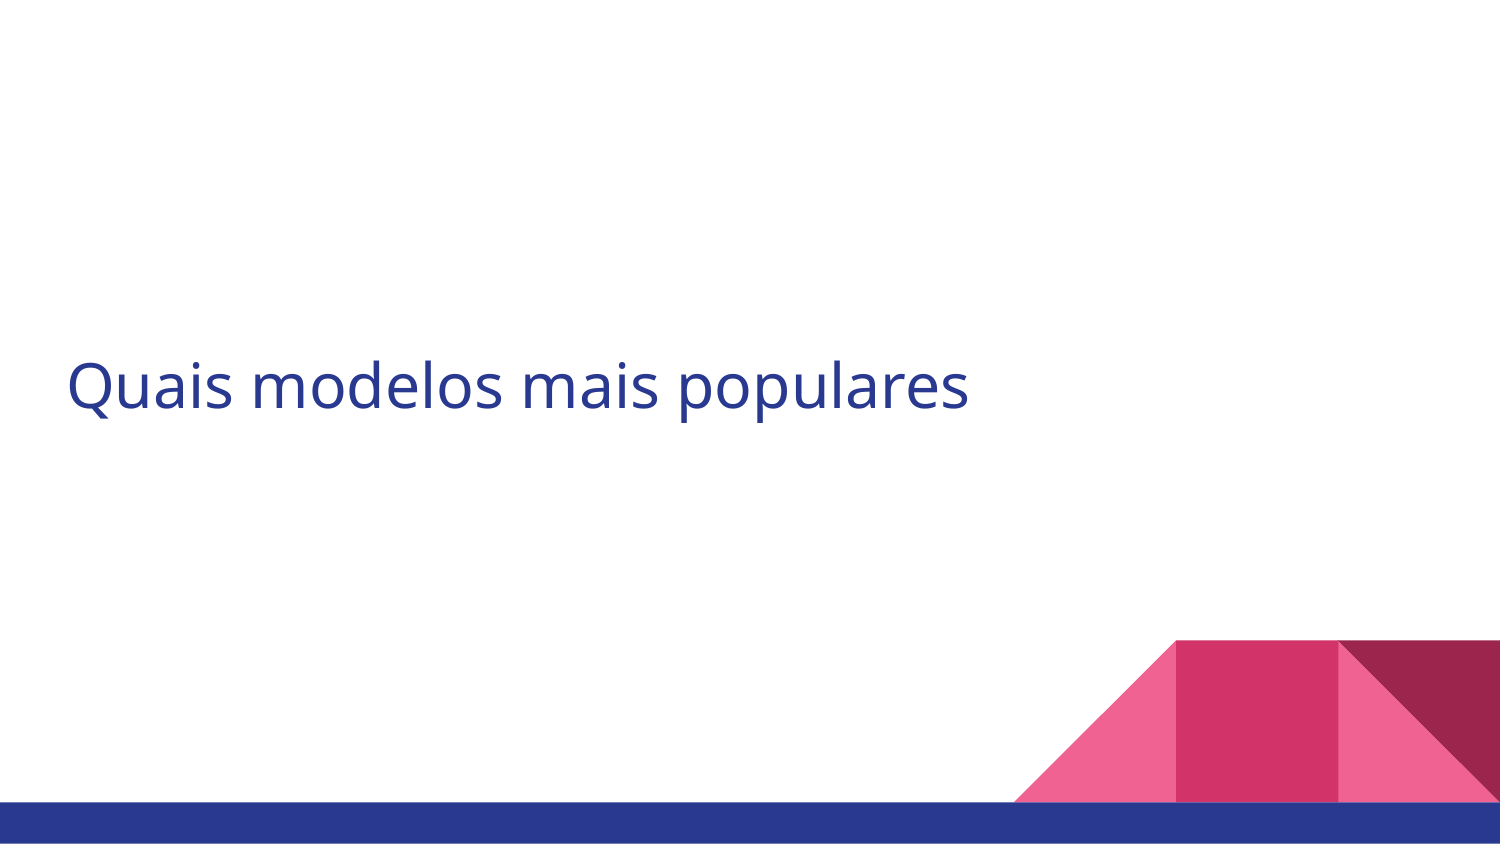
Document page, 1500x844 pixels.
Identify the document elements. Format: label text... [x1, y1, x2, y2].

title Quais modelos mais populares [51, 331, 1449, 431]
